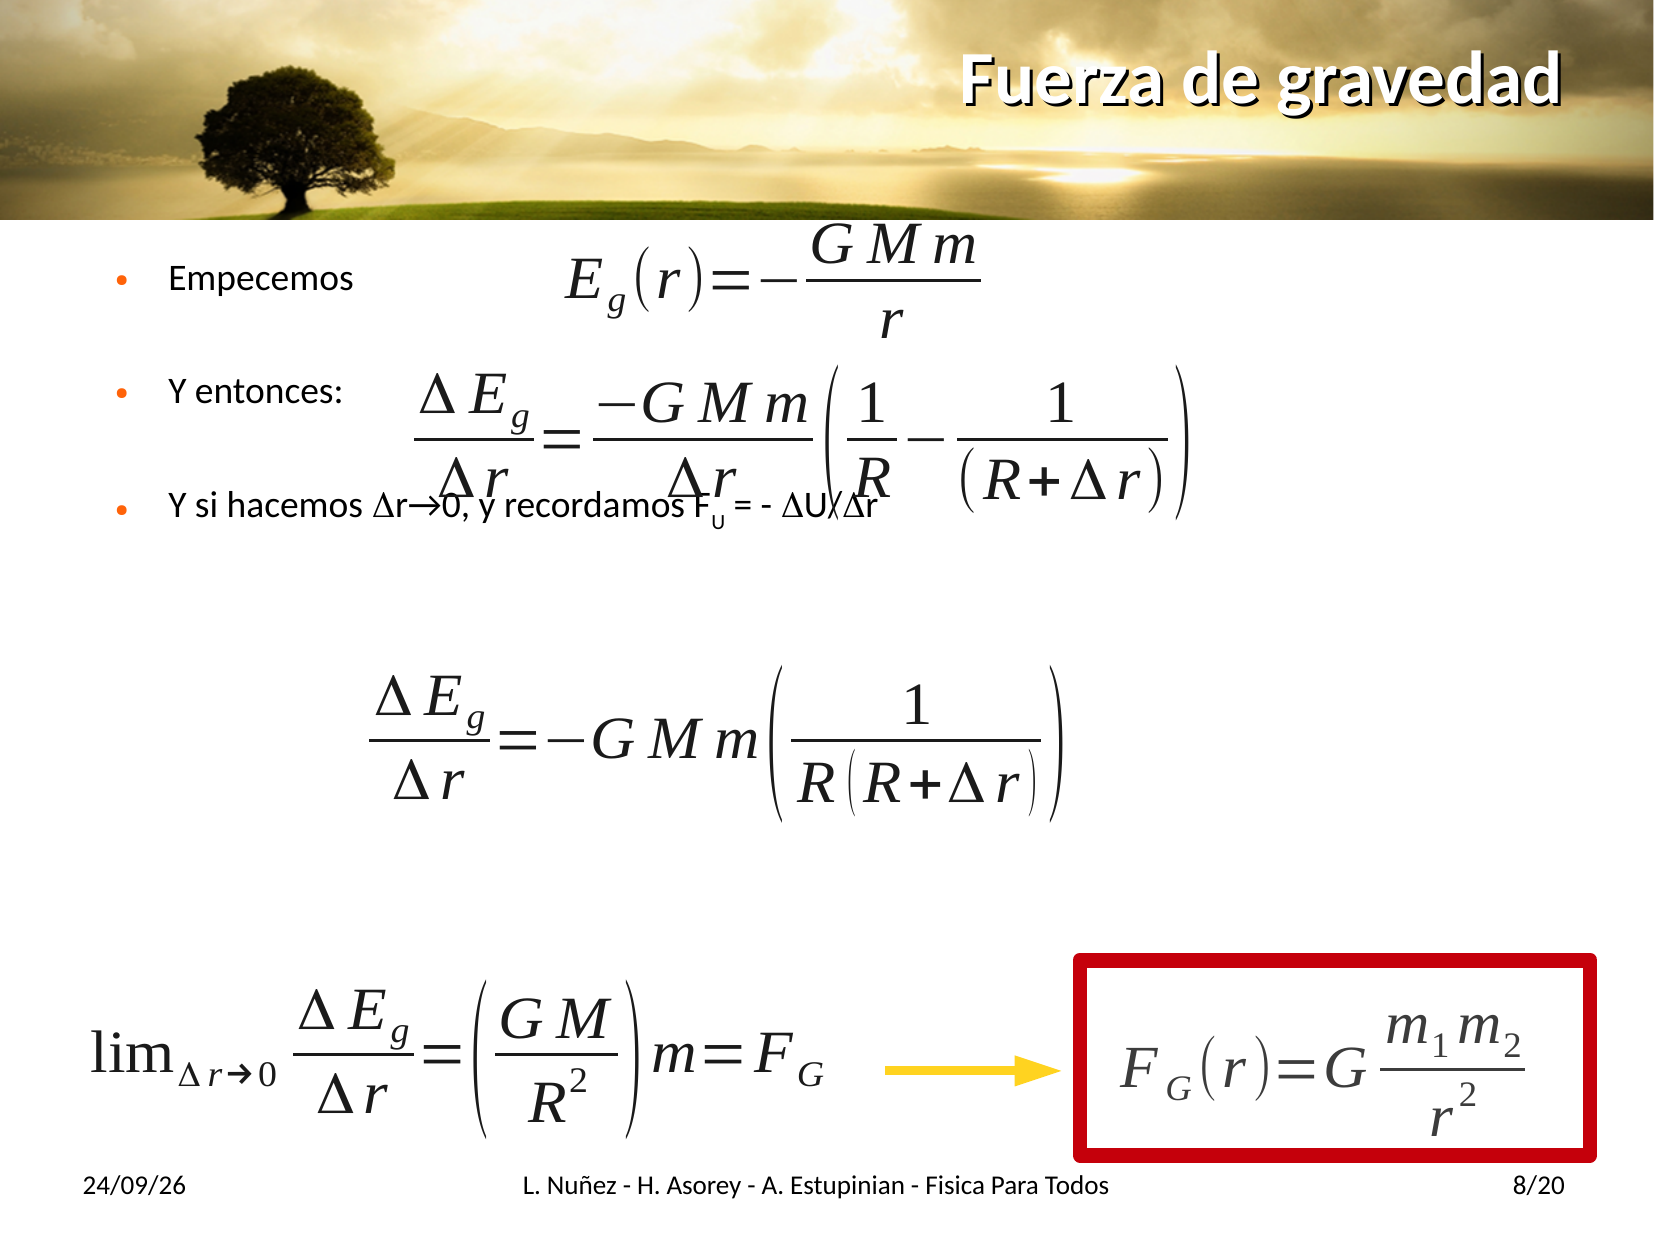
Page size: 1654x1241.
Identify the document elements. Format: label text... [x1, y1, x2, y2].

text_box Empecemos Y entonces: Y si hacemos Dr→0, y recordamos FU = - DU/Dr [1087, 968, 1571, 1148]
chart [1110, 990, 1534, 1148]
chart [360, 661, 1075, 827]
chart [556, 210, 991, 352]
picture [0, 0, 1654, 220]
chart [405, 360, 1201, 524]
text_box Empecemos Y entonces: Y si hacemos Dr→0, y recordamos FU = - DU/Dr [82, 255, 1571, 1156]
title Fuerza de gravedad [75, 19, 1564, 151]
chart [82, 975, 831, 1143]
